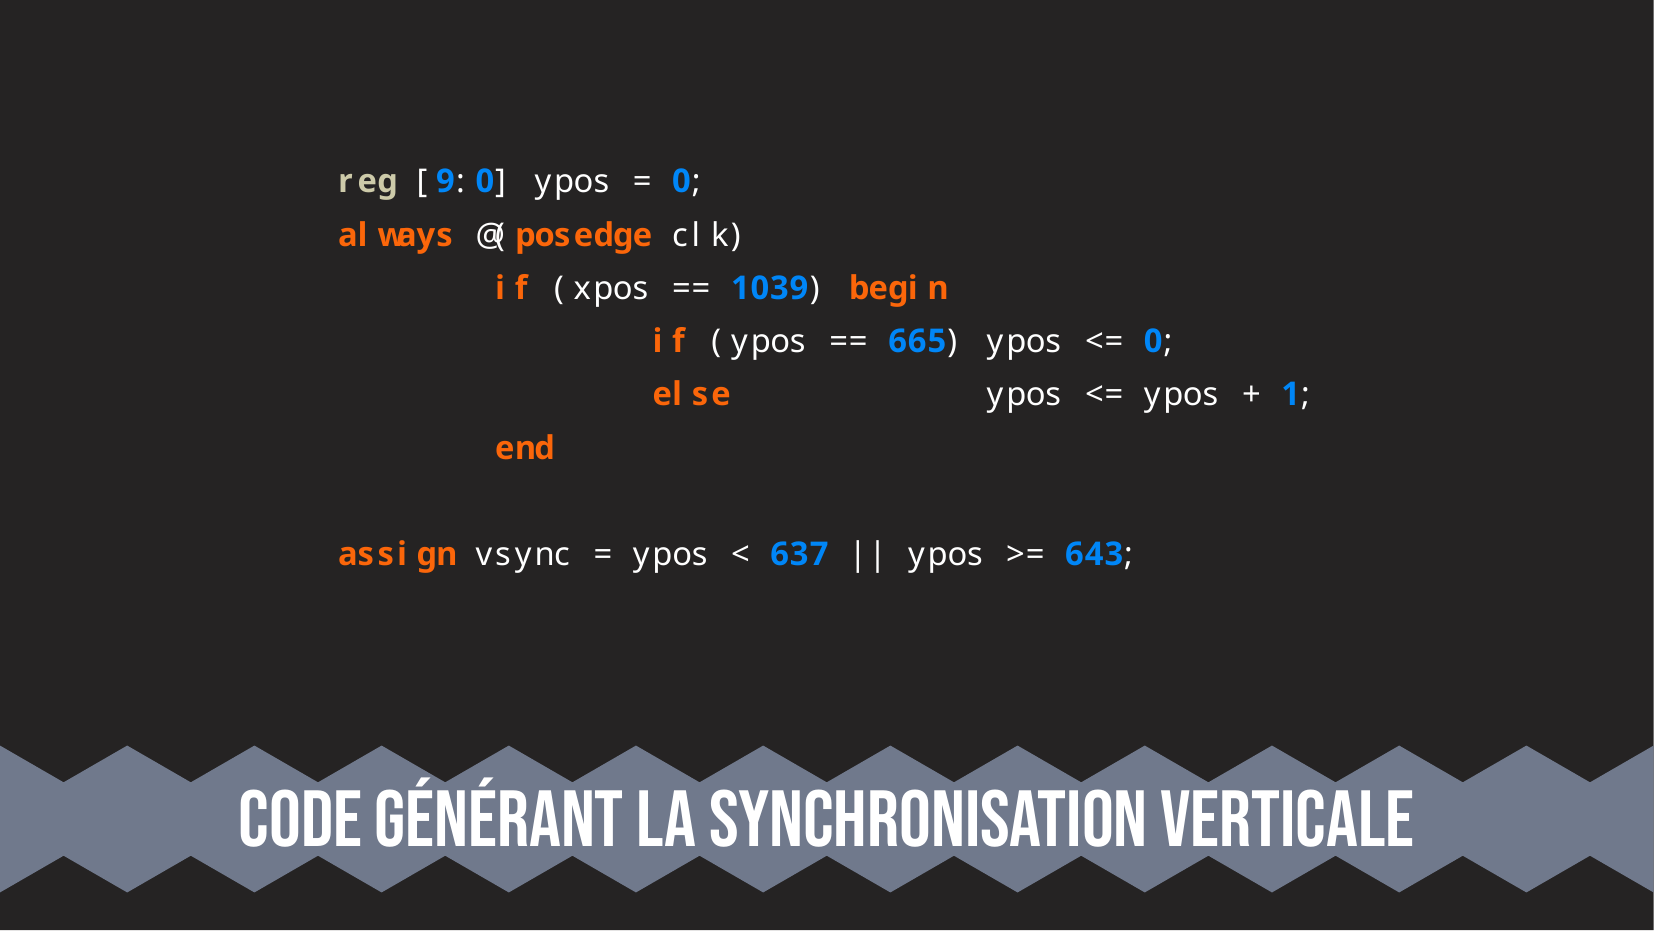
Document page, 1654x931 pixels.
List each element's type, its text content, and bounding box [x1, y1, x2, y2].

picture [0, 0, 1654, 741]
title Code générant la synchronisation verticale [54, 768, 1600, 877]
